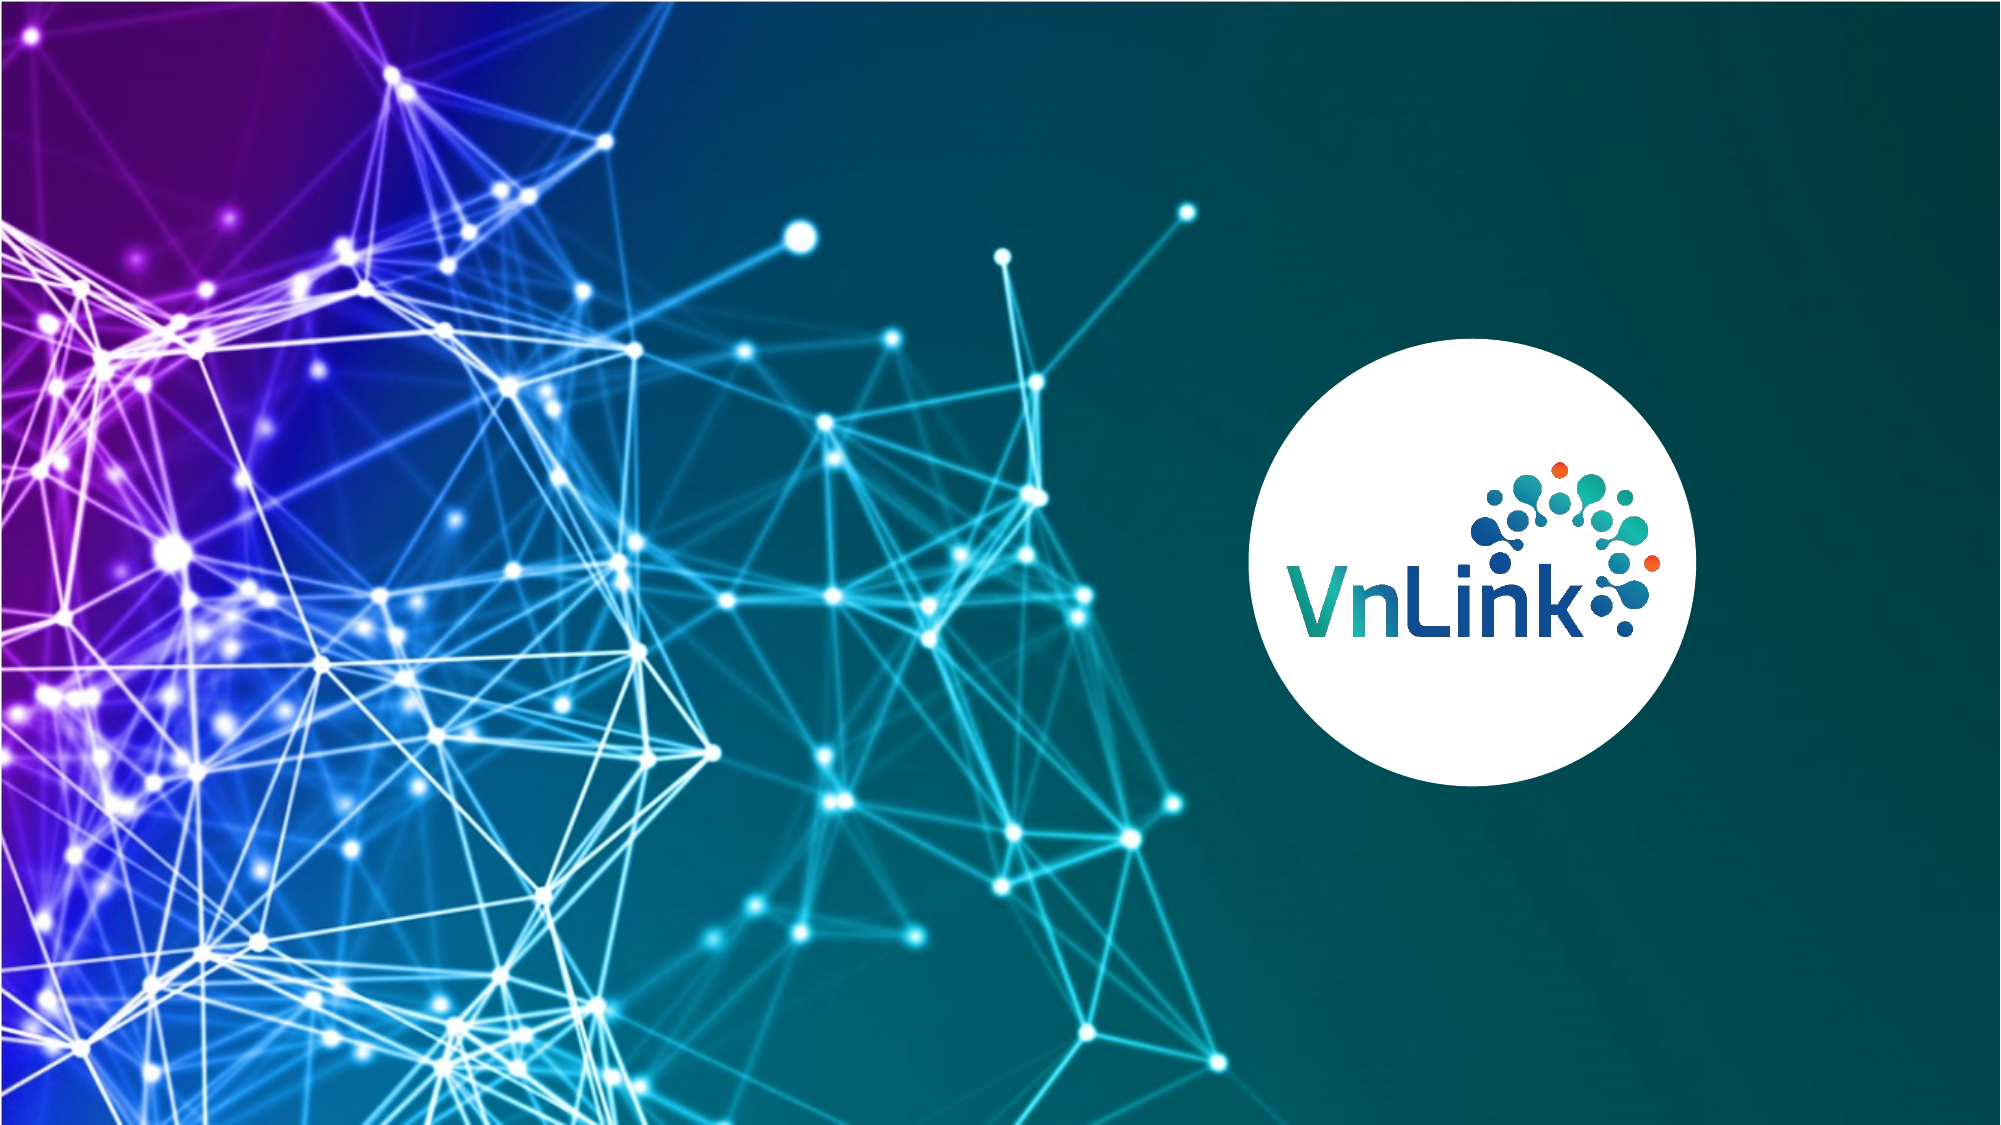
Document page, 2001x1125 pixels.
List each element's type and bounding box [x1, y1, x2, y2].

picture [647, 1111, 657, 1115]
text_box [1248, 338, 1697, 787]
picture [0, 0, 2000, 1125]
